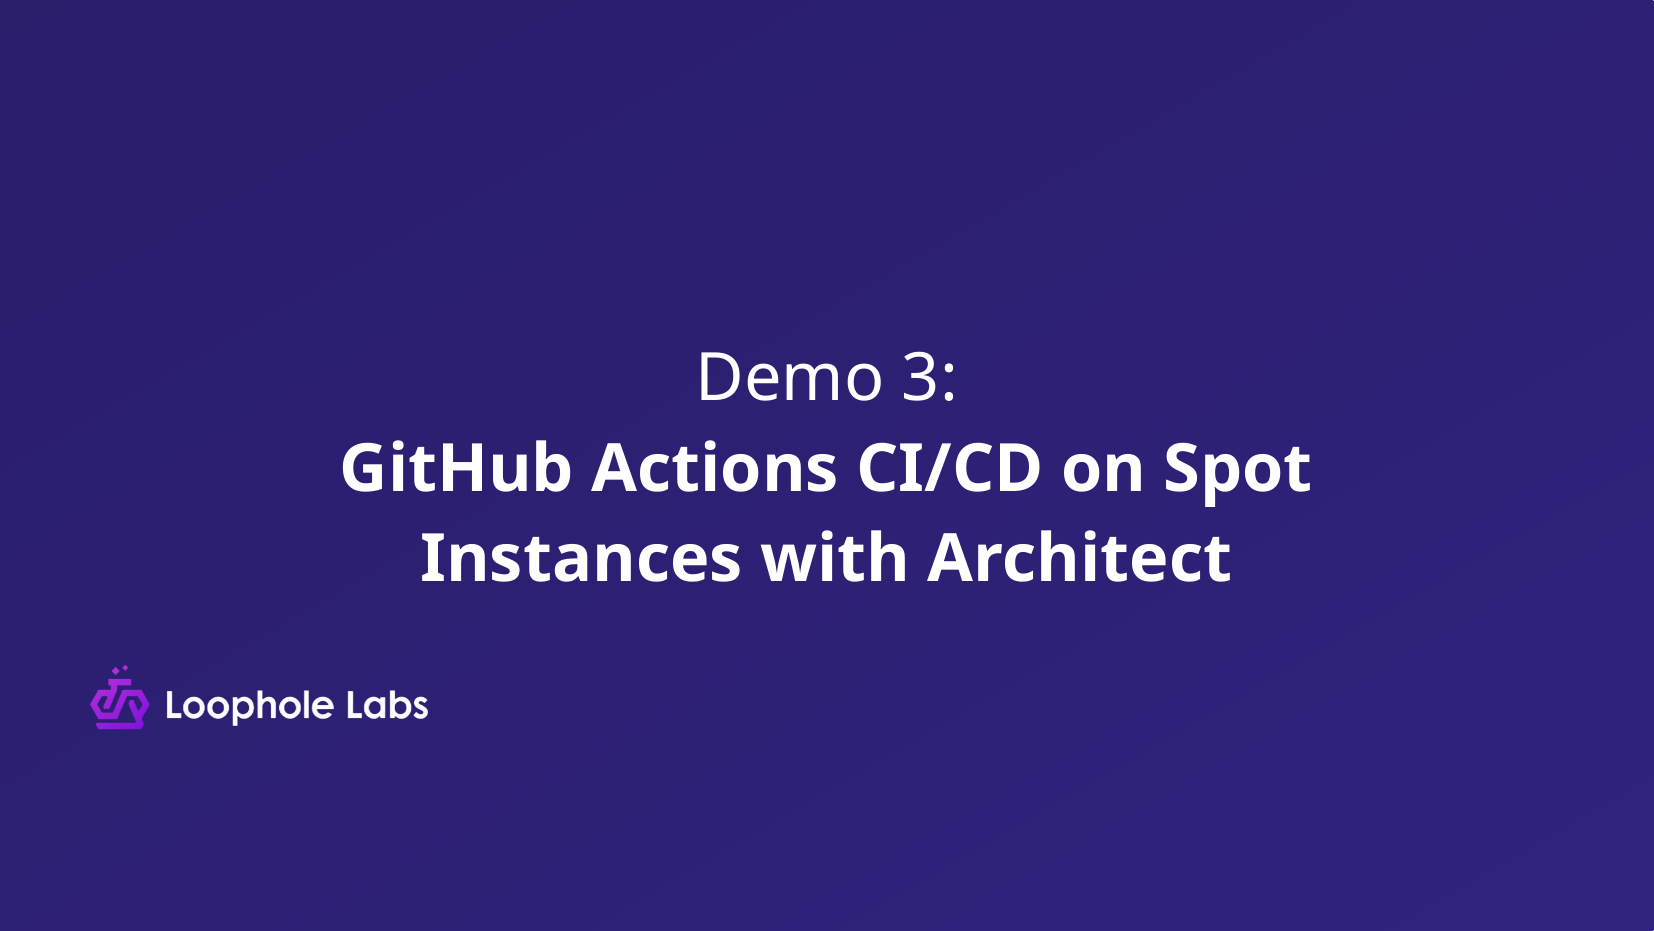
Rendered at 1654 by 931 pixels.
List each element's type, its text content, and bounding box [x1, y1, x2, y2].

picture [70, 643, 439, 755]
title Demo 3: GitHub Actions CI/CD on Spot Instances with Architect [300, 263, 1353, 667]
